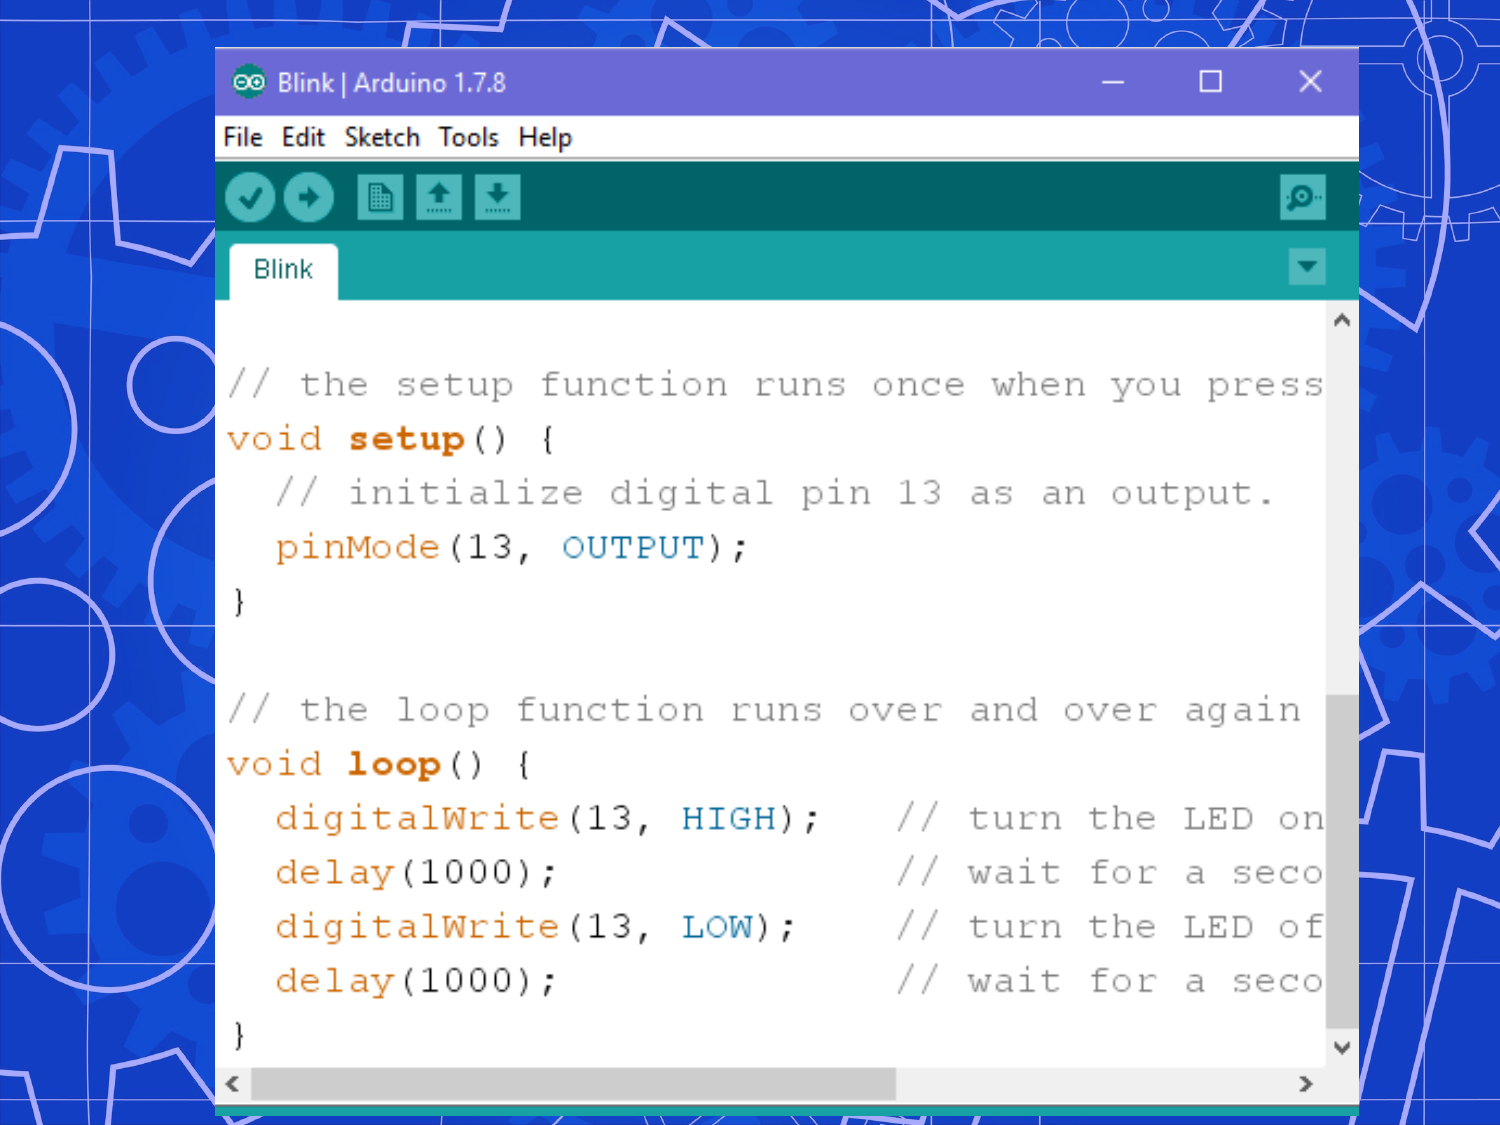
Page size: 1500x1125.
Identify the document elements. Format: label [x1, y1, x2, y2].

picture [215, 47, 1359, 1116]
